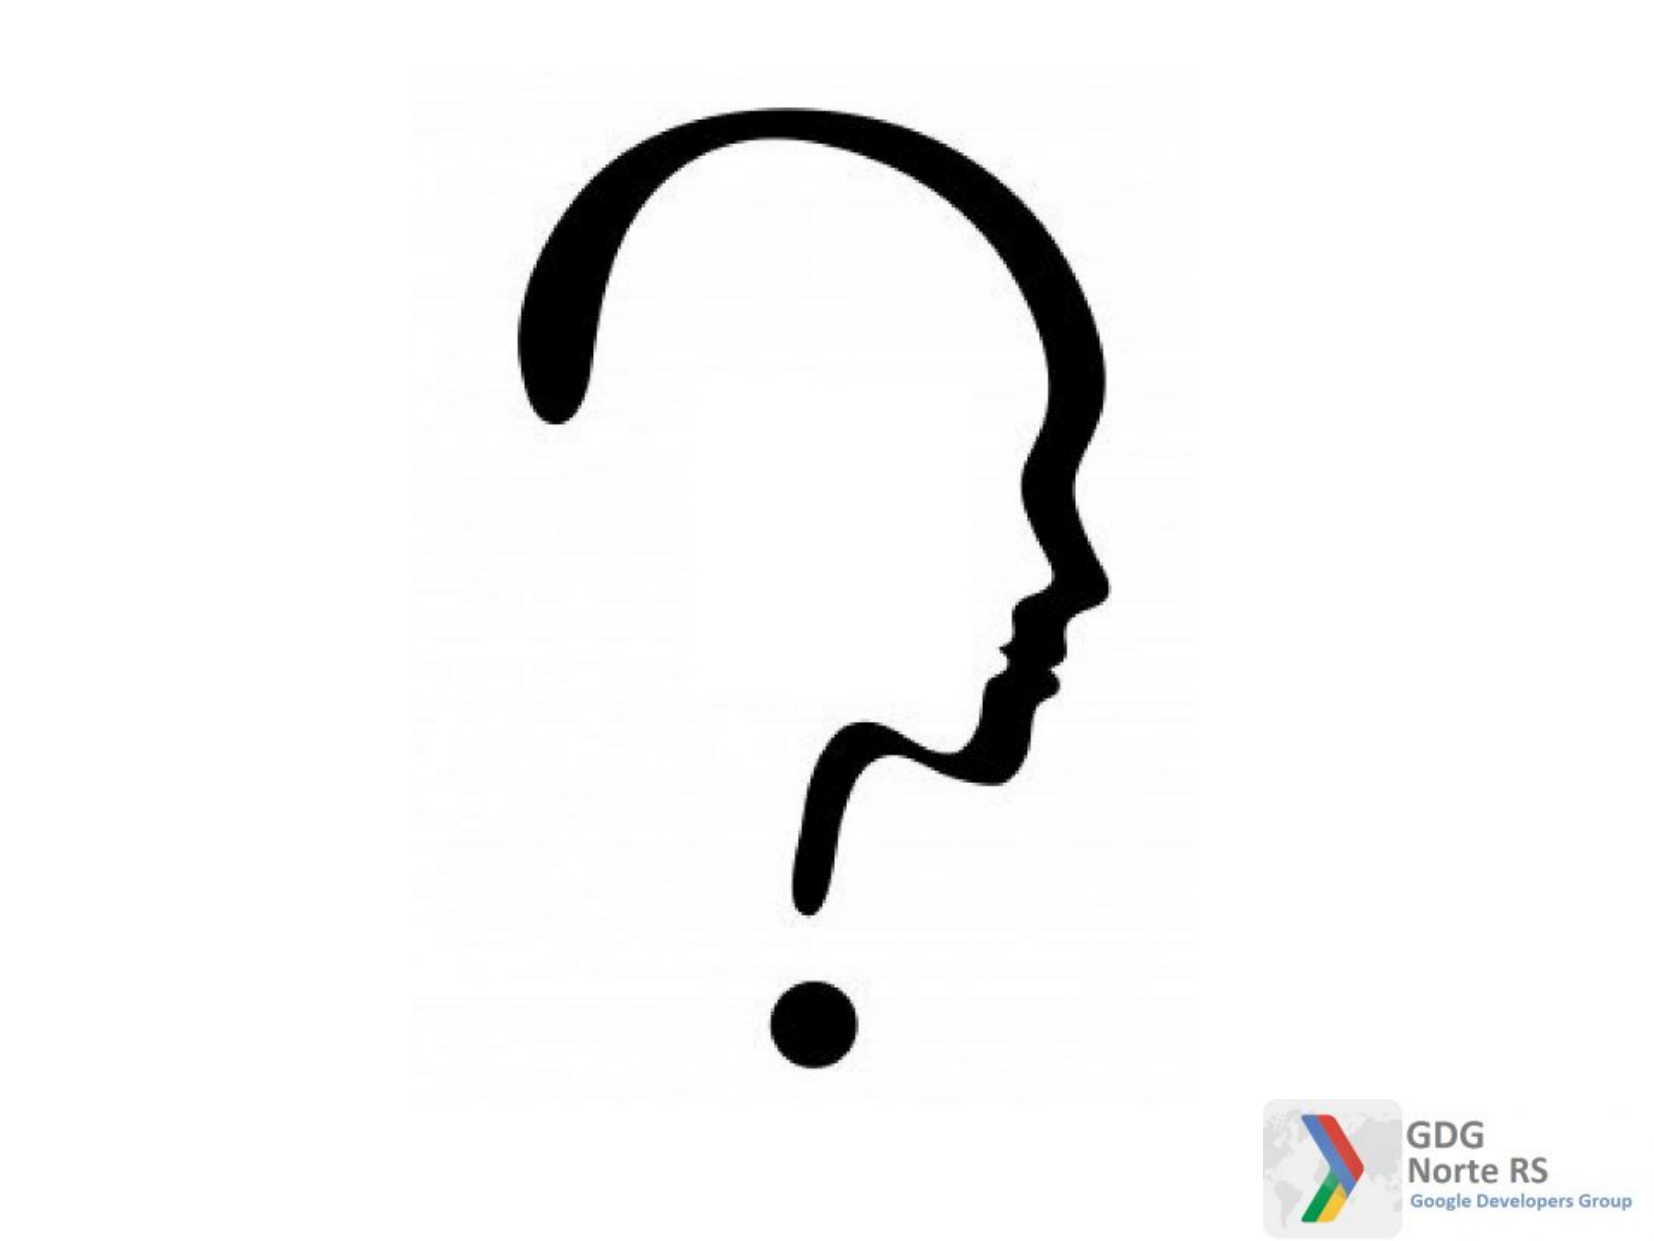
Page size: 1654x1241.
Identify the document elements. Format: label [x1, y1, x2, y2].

picture [413, 70, 1193, 1106]
picture [1263, 1099, 1654, 1241]
